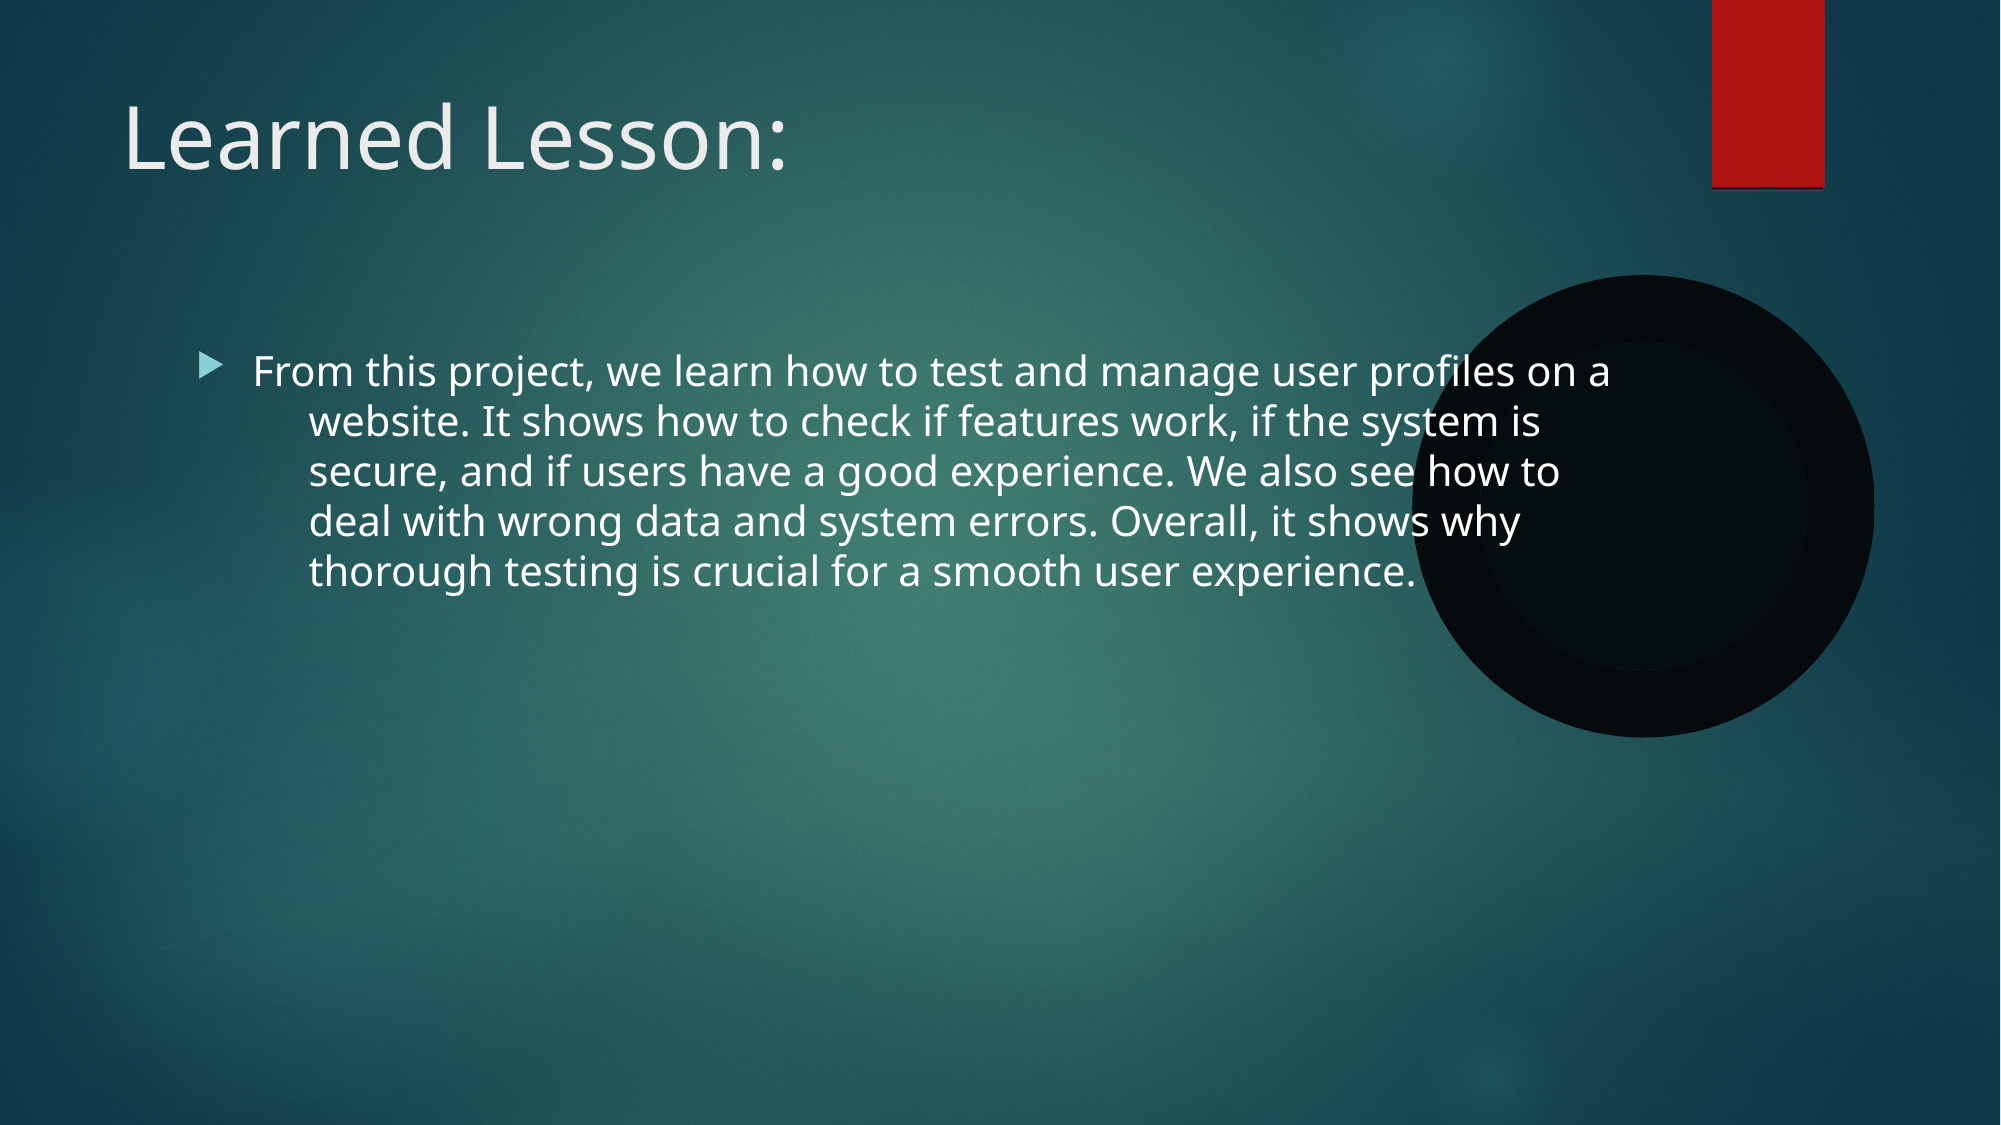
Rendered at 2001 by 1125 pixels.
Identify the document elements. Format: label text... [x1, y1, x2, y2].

list From this project, we learn how to test and manage user profiles on a website. It shows how to check if features work, if the system is secure, and if users have a good experience. We also see how to deal with wrong data and system errors. Overall, it shows why thorough testing is crucial for a smooth user experience. [181, 336, 1649, 1026]
title Learned Lesson: [106, 74, 1649, 305]
